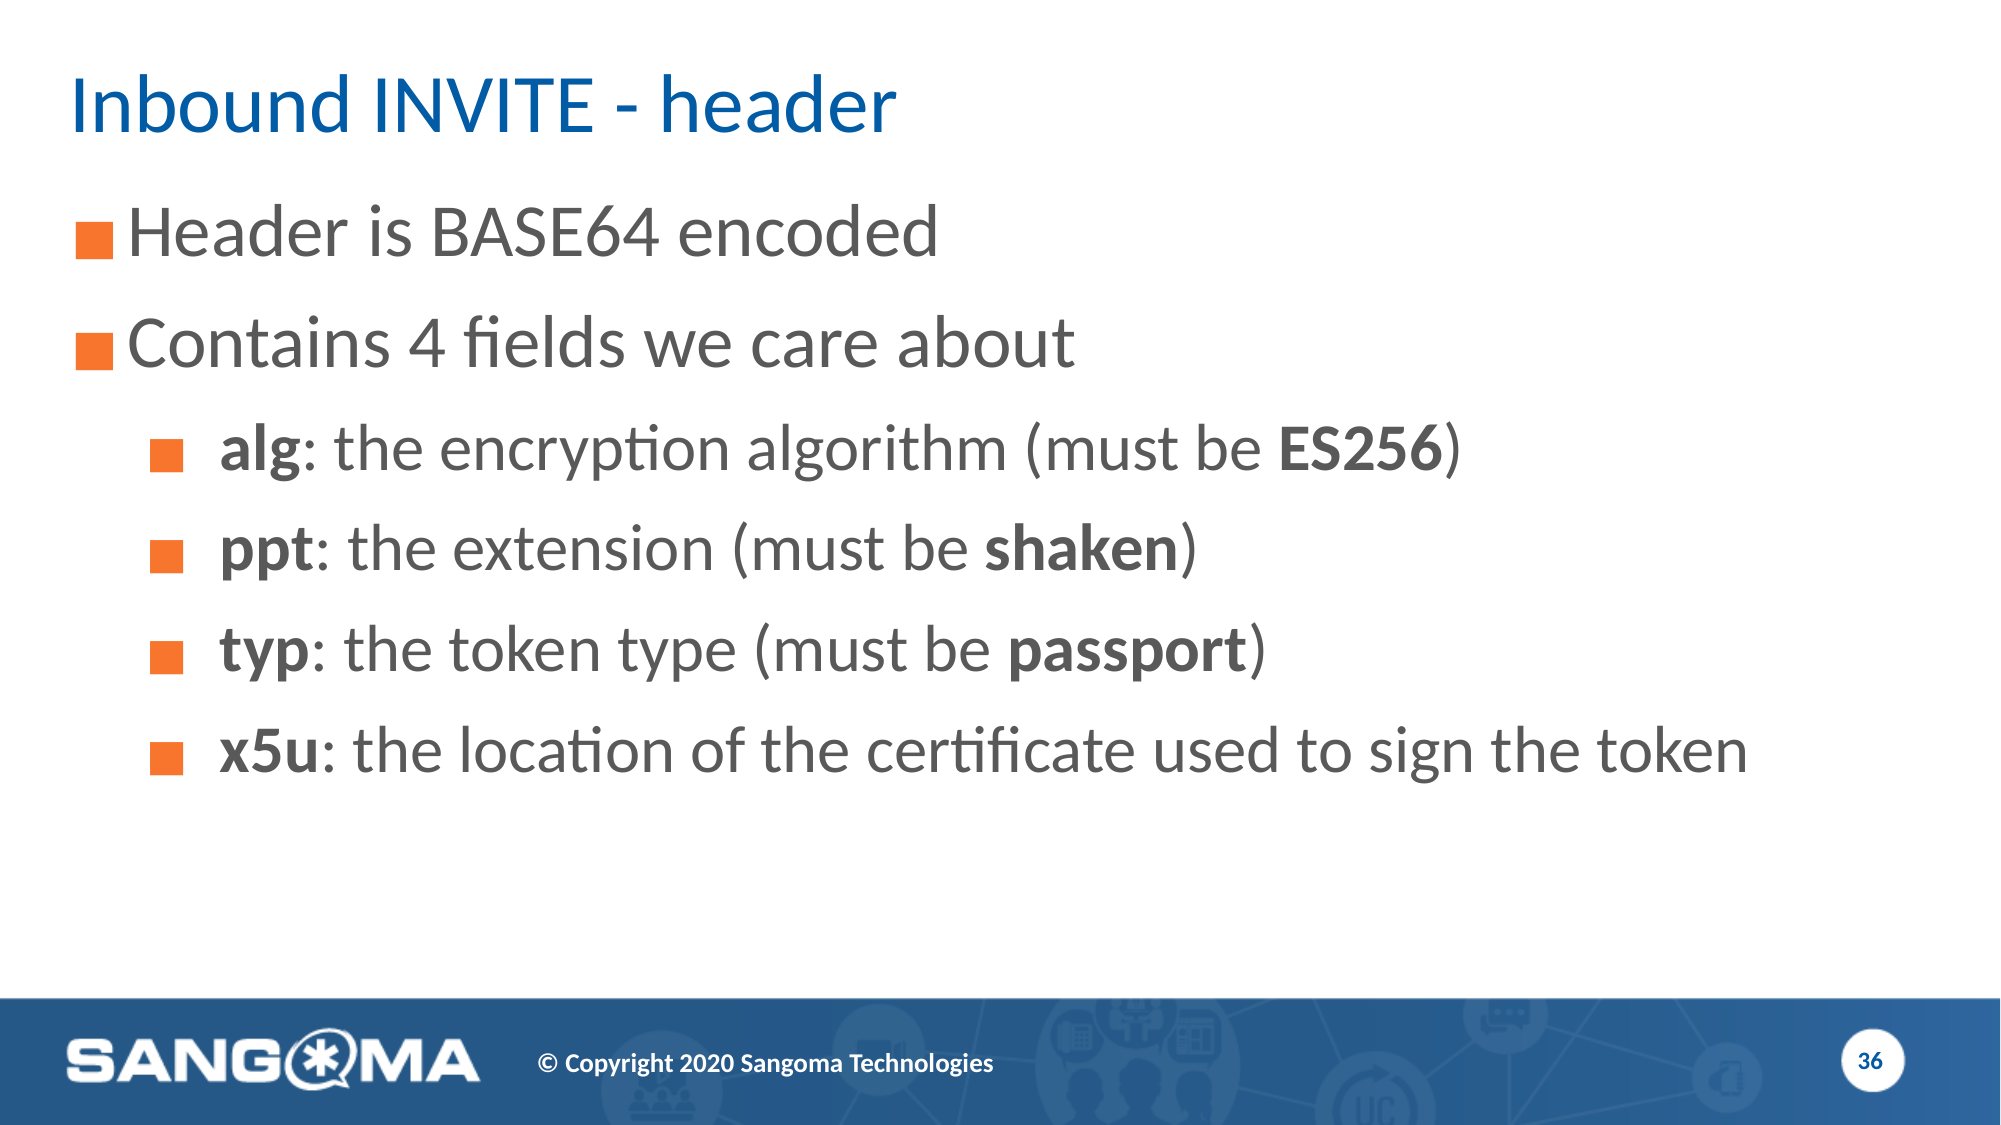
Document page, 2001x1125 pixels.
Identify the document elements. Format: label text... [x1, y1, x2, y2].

list Header is BASE64 encoded Contains 4 fields we care about alg: the encryption algorithm (must be ES256) ppt: the extension (must be shaken) typ: the token type (must be passport) x5u: the location of the certificate used to sign the token [54, 174, 1945, 999]
picture [0, 0, 2001, 1125]
title Inbound INVITE - header [54, 48, 1945, 164]
